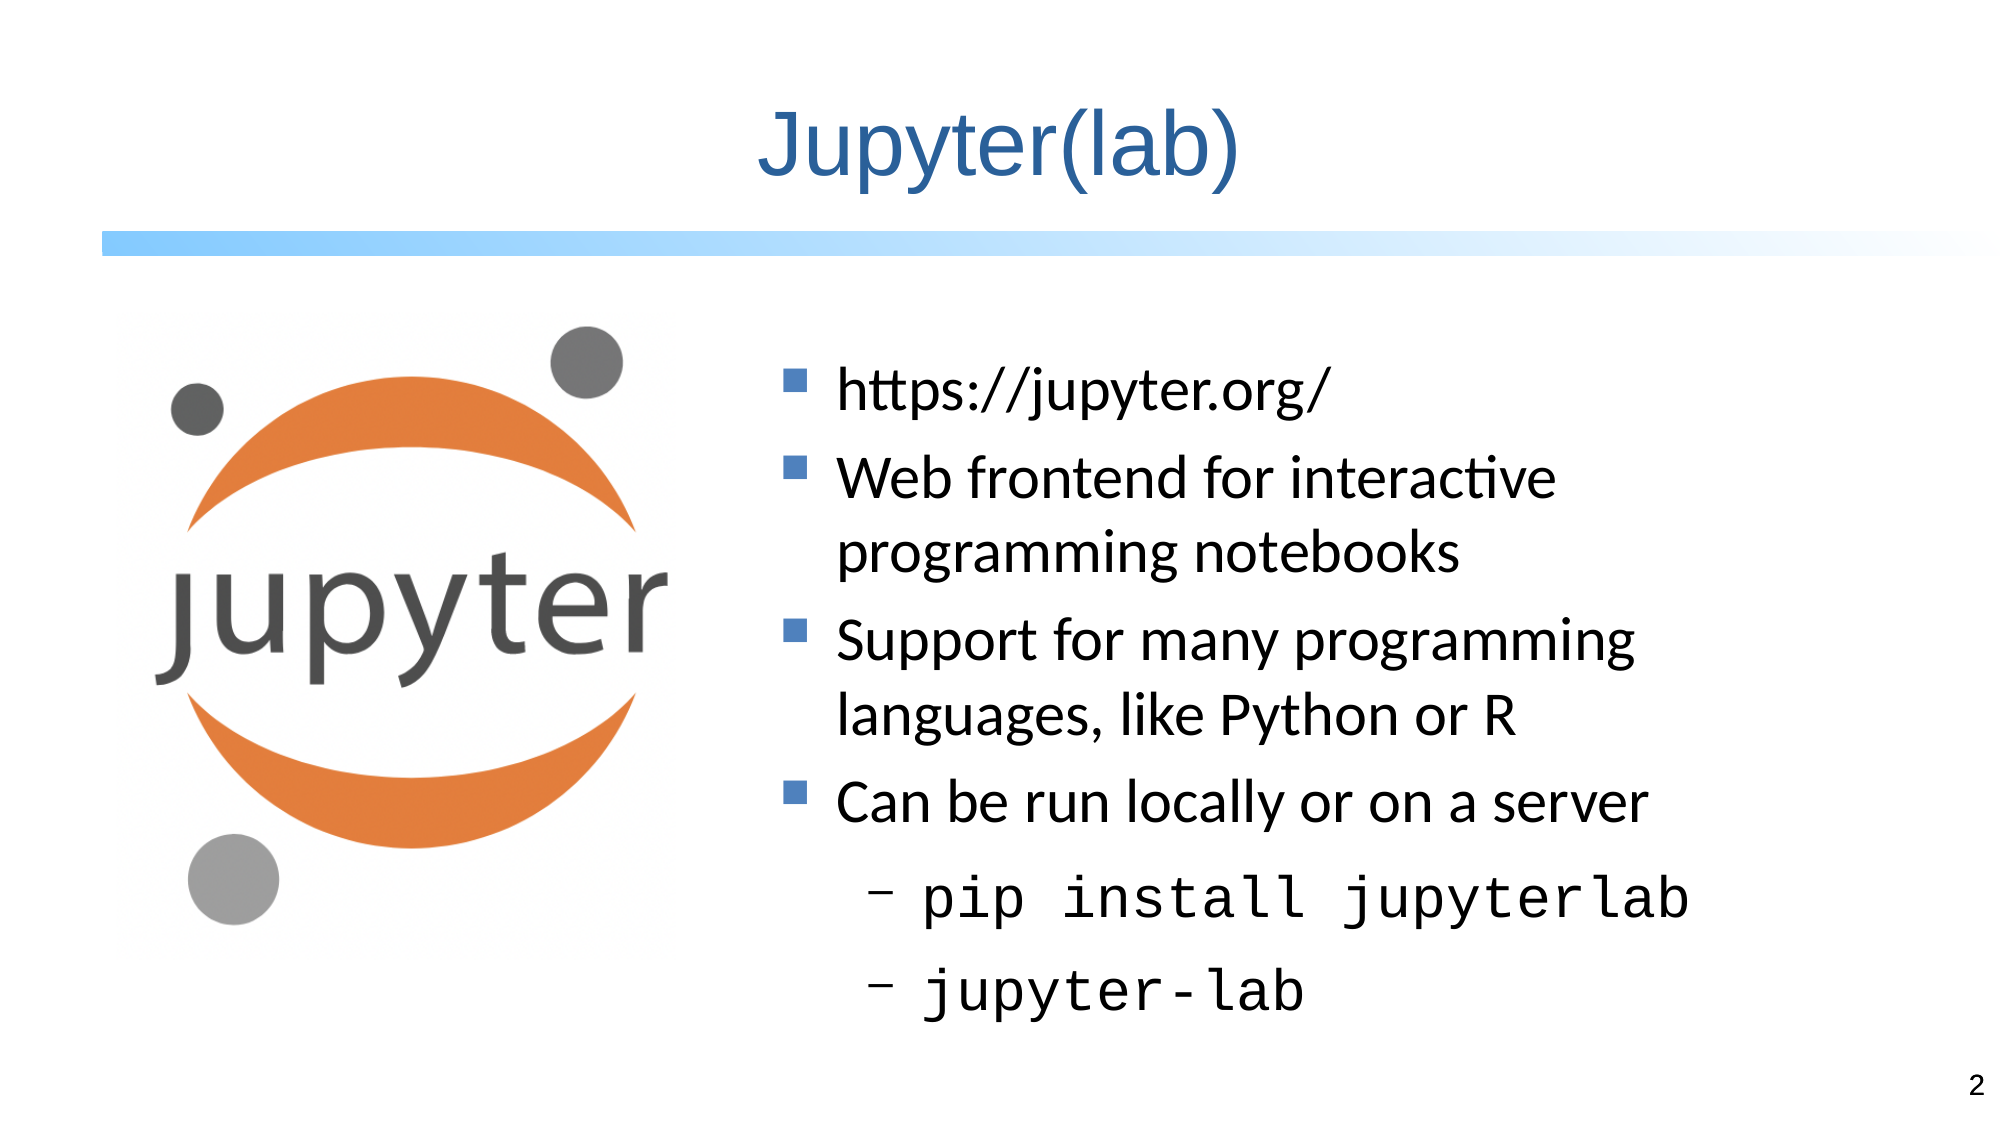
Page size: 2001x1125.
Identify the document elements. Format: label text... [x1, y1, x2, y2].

list https://jupyter.org/ Web frontend for interactive programming notebooks Support for many programming languages, like Python or R Can be run locally or on a server pip install jupyterlab jupyter-lab [765, 340, 1906, 1084]
picture [116, 312, 676, 961]
title Jupyter(lab) [99, 45, 1900, 233]
